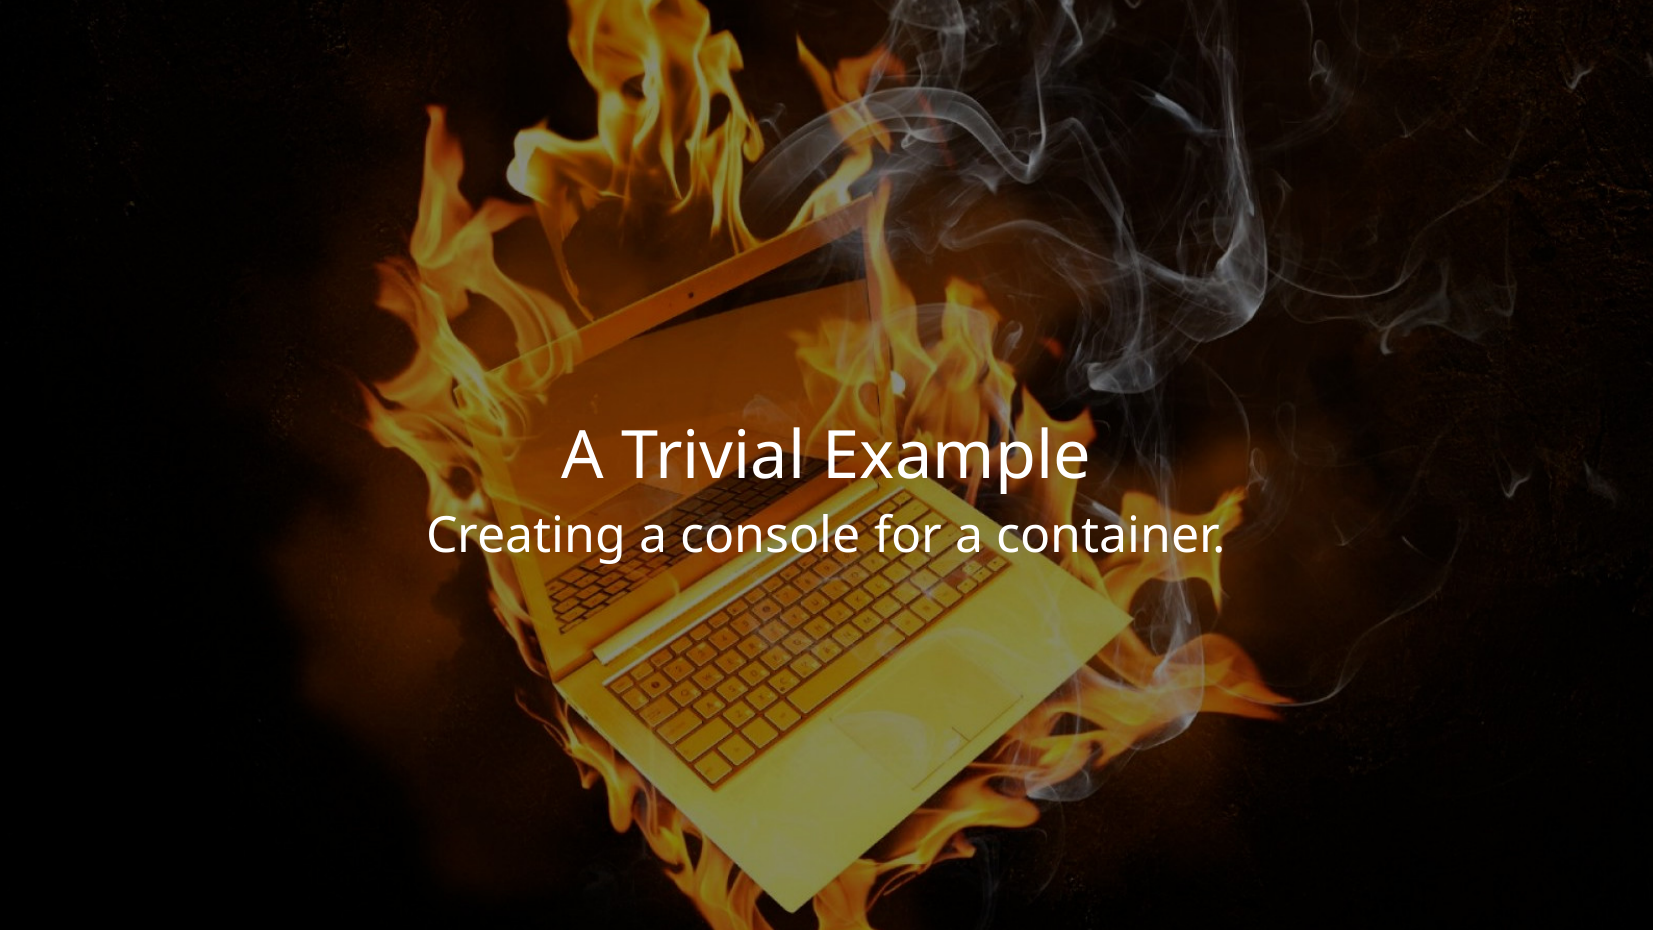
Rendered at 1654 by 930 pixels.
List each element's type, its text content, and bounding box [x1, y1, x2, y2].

text_box A Trivial Example Creating a console for a container. [82, 217, 1571, 757]
picture [0, 0, 1653, 930]
